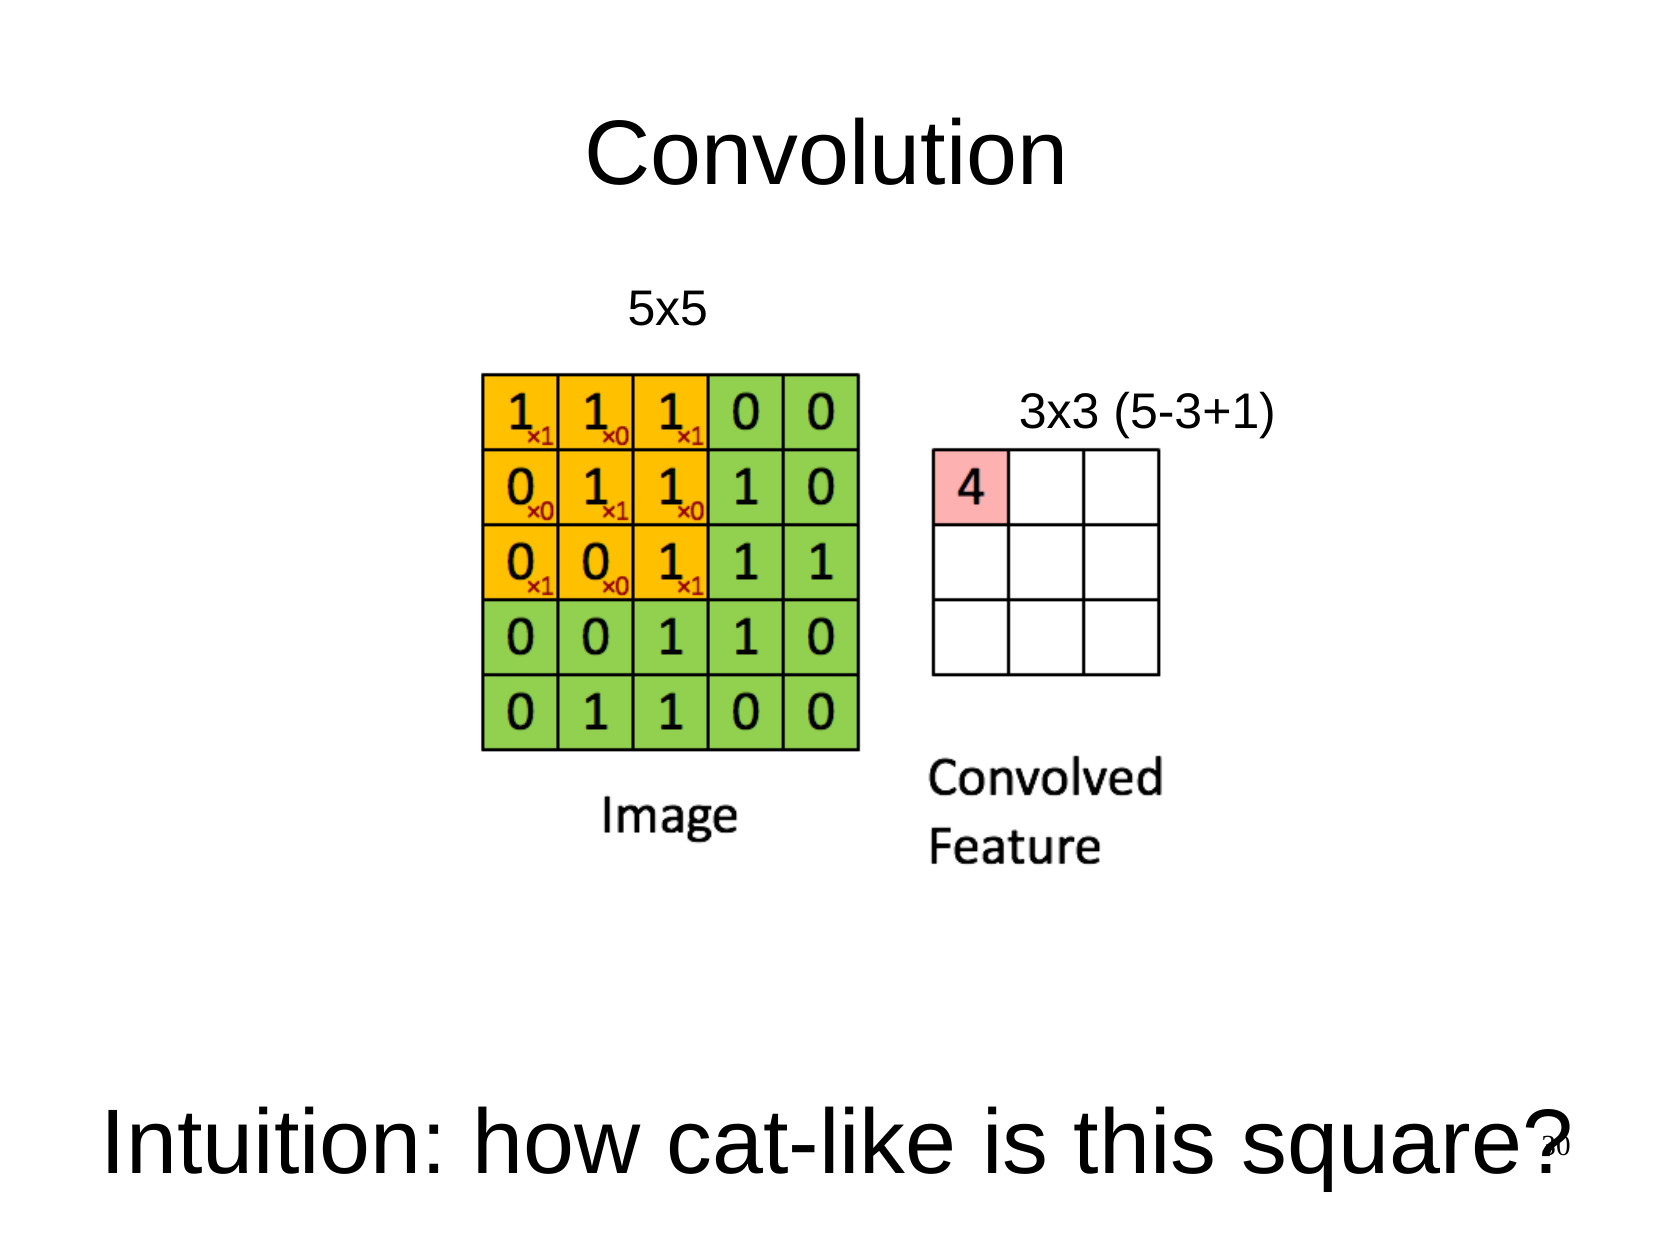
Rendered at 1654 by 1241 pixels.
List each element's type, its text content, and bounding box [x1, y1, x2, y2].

title Convolution [82, 49, 1571, 257]
text_box 5x5 [585, 256, 751, 360]
picture [408, 300, 1231, 901]
text_box 3x3 (5-3+1) [960, 360, 1336, 463]
text_box Intuition: how cat-like is this square? [90, 1090, 1586, 1194]
